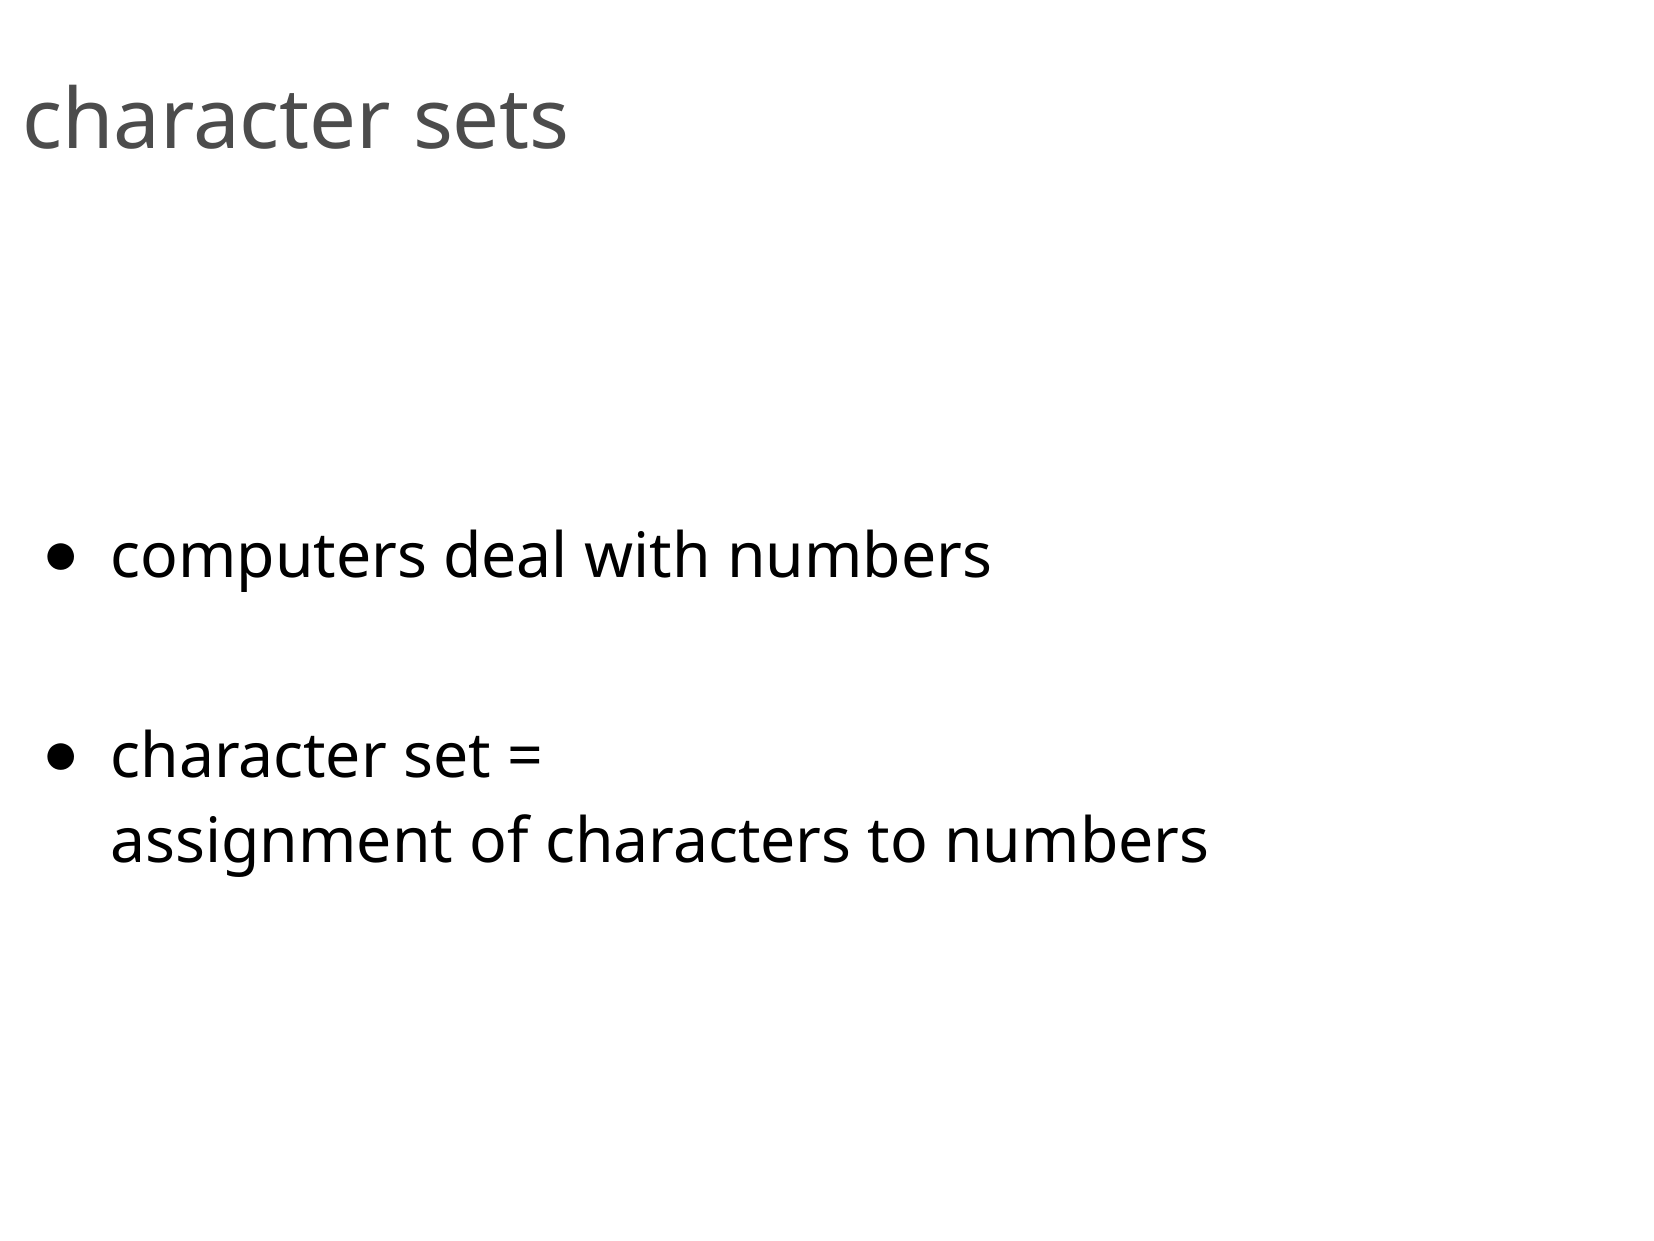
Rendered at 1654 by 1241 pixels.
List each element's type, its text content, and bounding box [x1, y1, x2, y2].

title character sets [22, 19, 1654, 213]
list computers deal with numbers character set = assignment of characters to numbers [25, 233, 1654, 1158]
